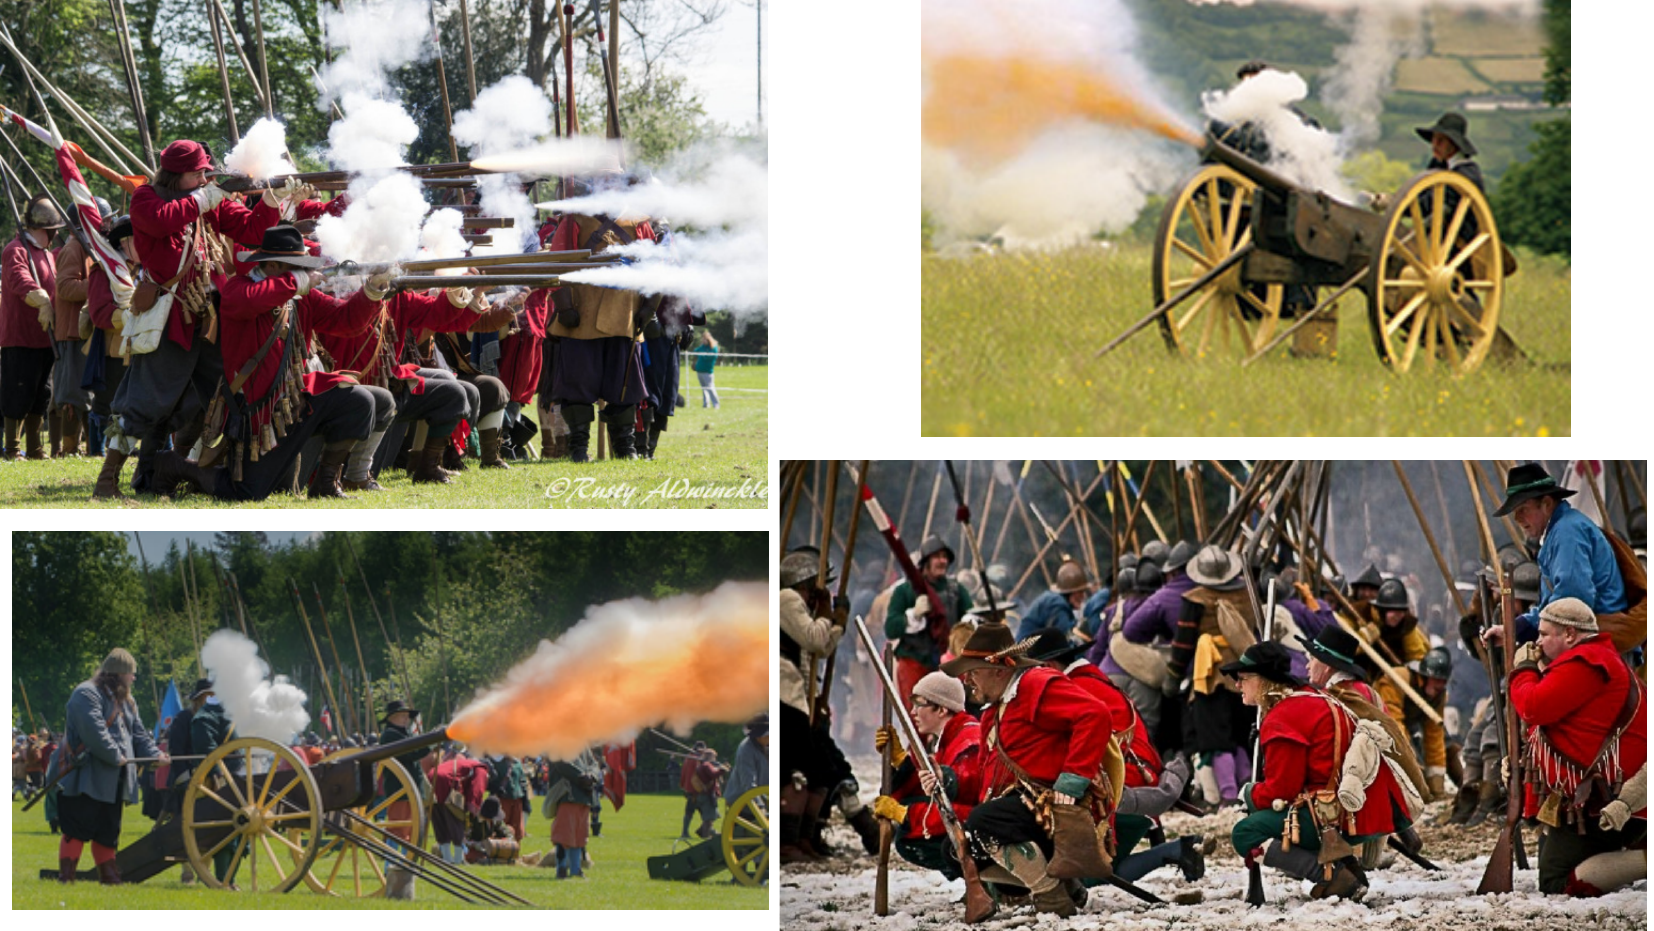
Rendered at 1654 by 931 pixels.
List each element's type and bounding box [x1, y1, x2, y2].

picture [0, 0, 768, 509]
picture [921, 0, 1571, 438]
picture [12, 531, 769, 910]
picture [779, 460, 1647, 931]
